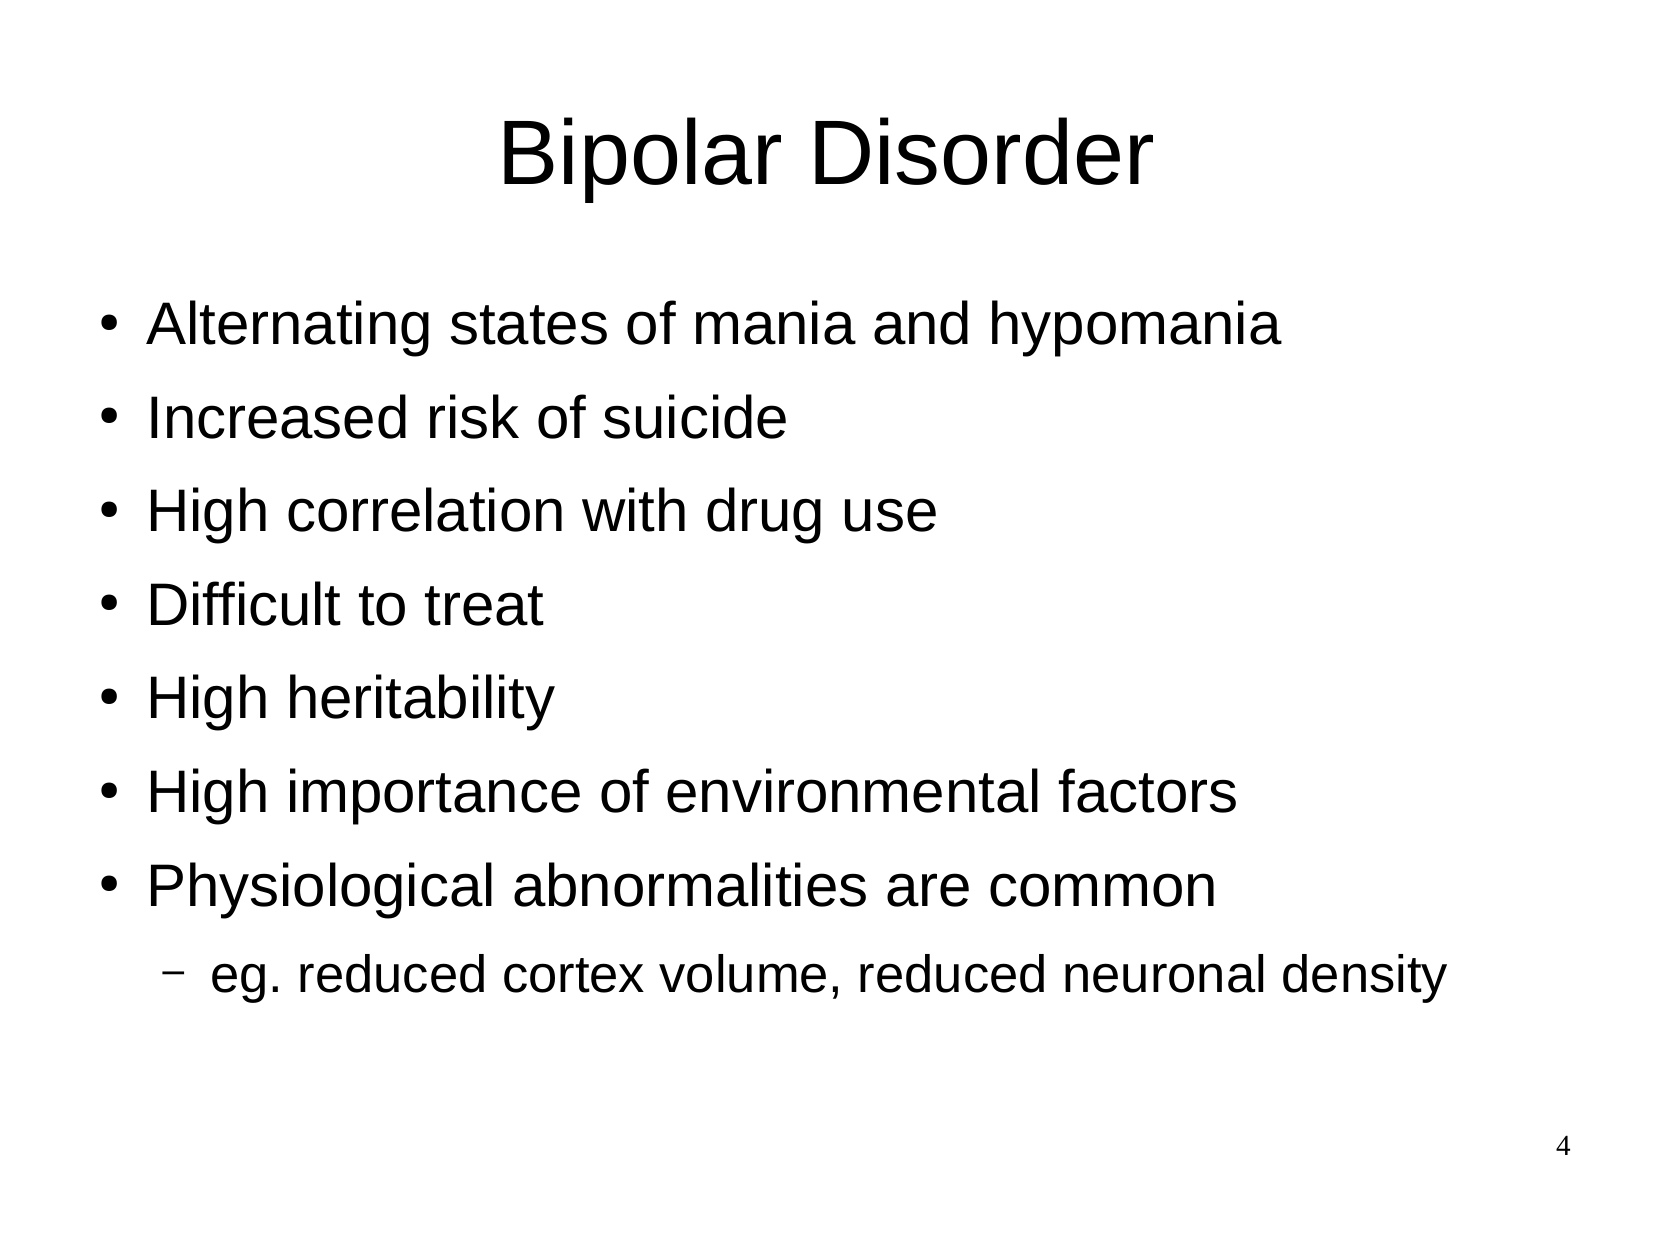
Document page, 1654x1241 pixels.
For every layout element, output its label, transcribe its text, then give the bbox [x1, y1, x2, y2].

title Bipolar Disorder [82, 49, 1571, 257]
list Alternating states of mania and hypomania Increased risk of suicide High correlation with drug use Difficult to treat High heritability High importance of environmental factors Physiological abnormalities are common eg. reduced cortex volume, reduced neuronal density [82, 290, 1571, 1010]
